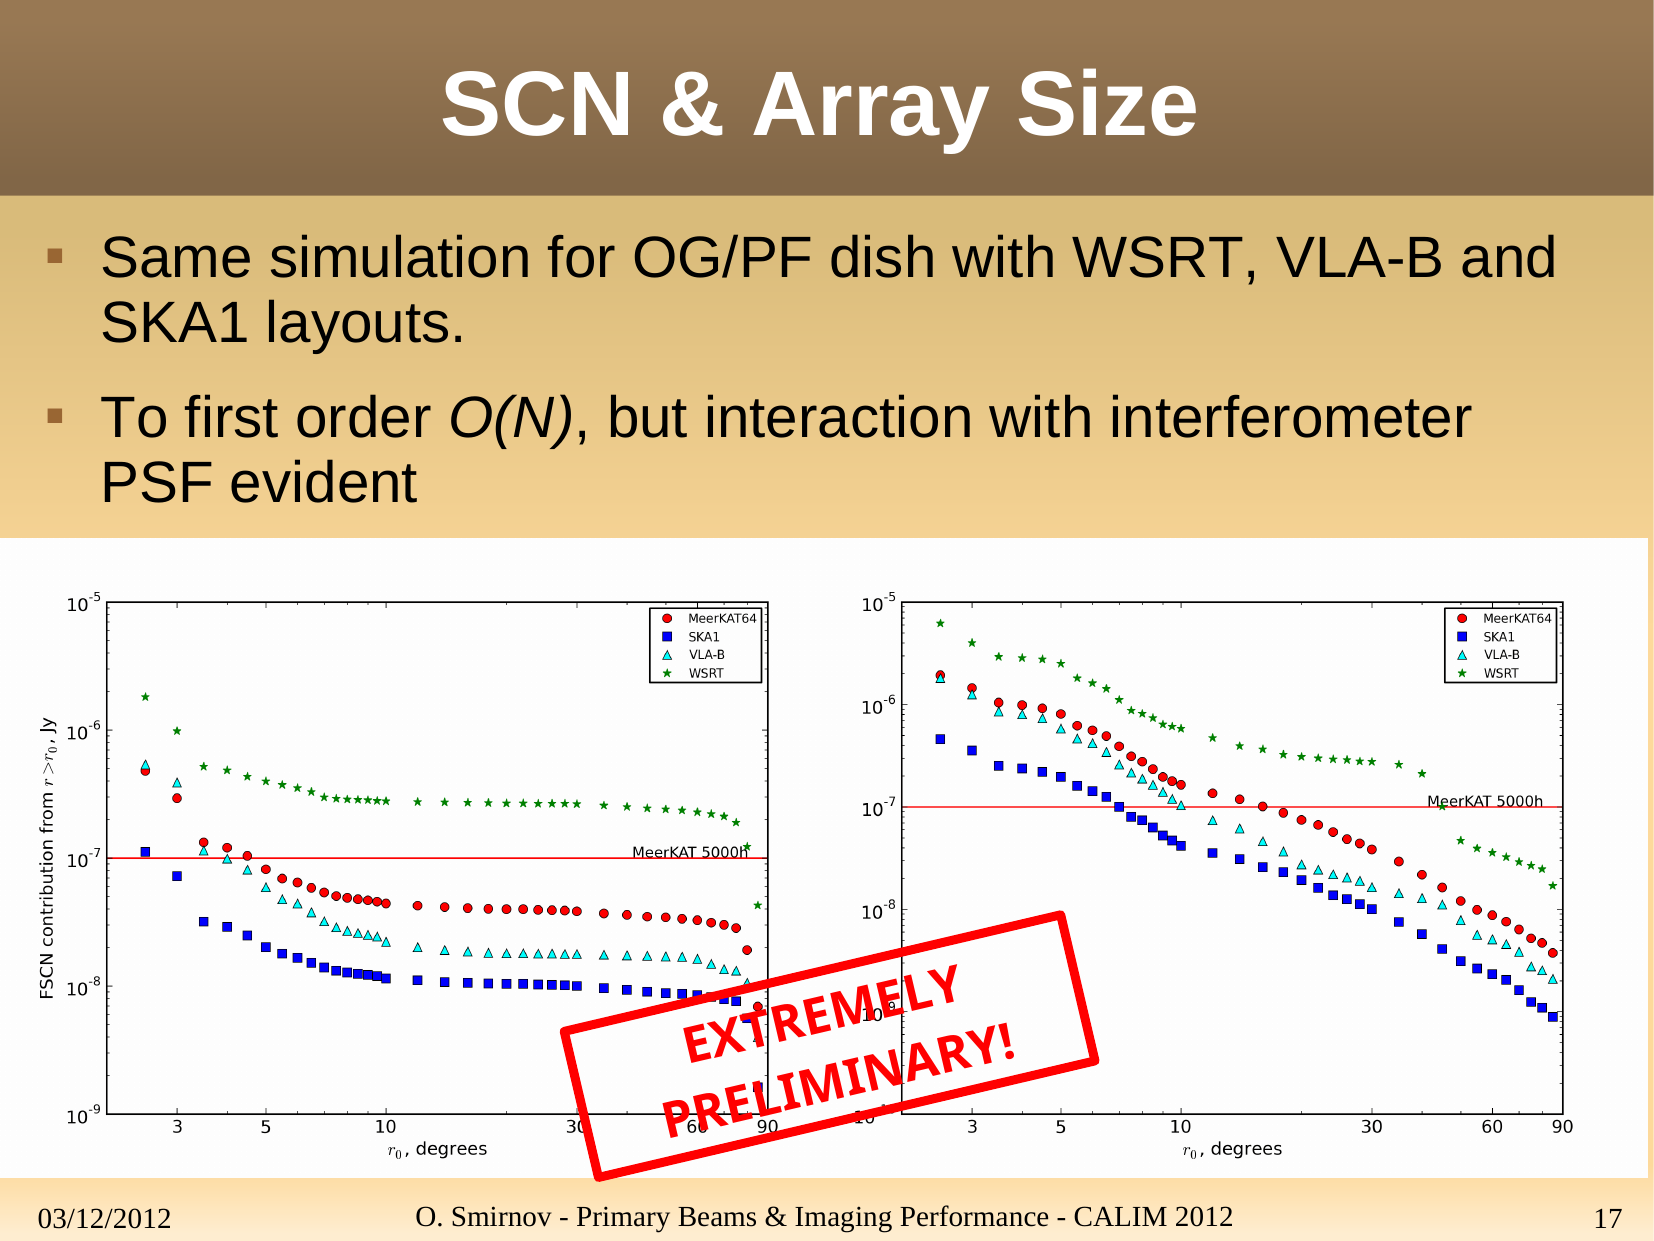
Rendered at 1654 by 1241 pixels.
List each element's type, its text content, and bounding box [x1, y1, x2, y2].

list Same simulation for OG/PF dish with WSRT, VLA-B and SKA1 layouts. To first order O(N), but interaction with interferometer PSF evident [30, 225, 1601, 1119]
title SCN & Array Size [76, 0, 1565, 208]
picture [0, 0, 1654, 1241]
text_box EXTREMELY PRELIMINARY! [564, 914, 1096, 1178]
